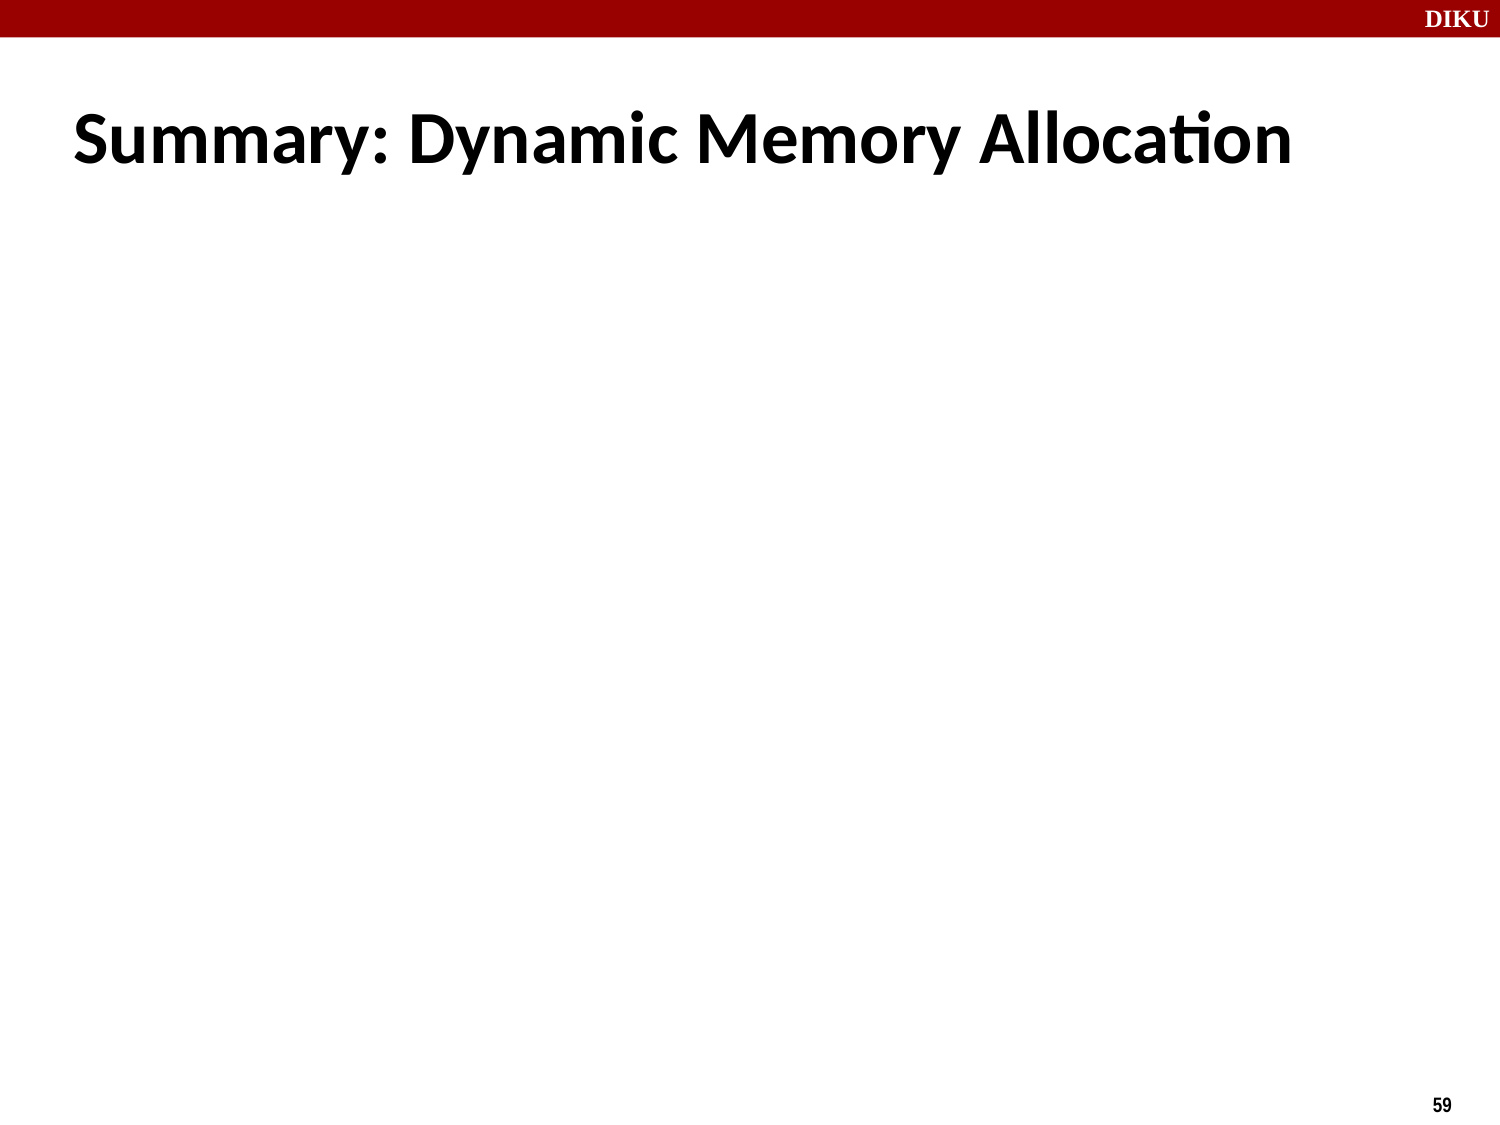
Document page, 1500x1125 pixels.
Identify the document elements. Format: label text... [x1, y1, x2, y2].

text_box Summary: Dynamic Memory Allocation [58, 71, 1486, 197]
